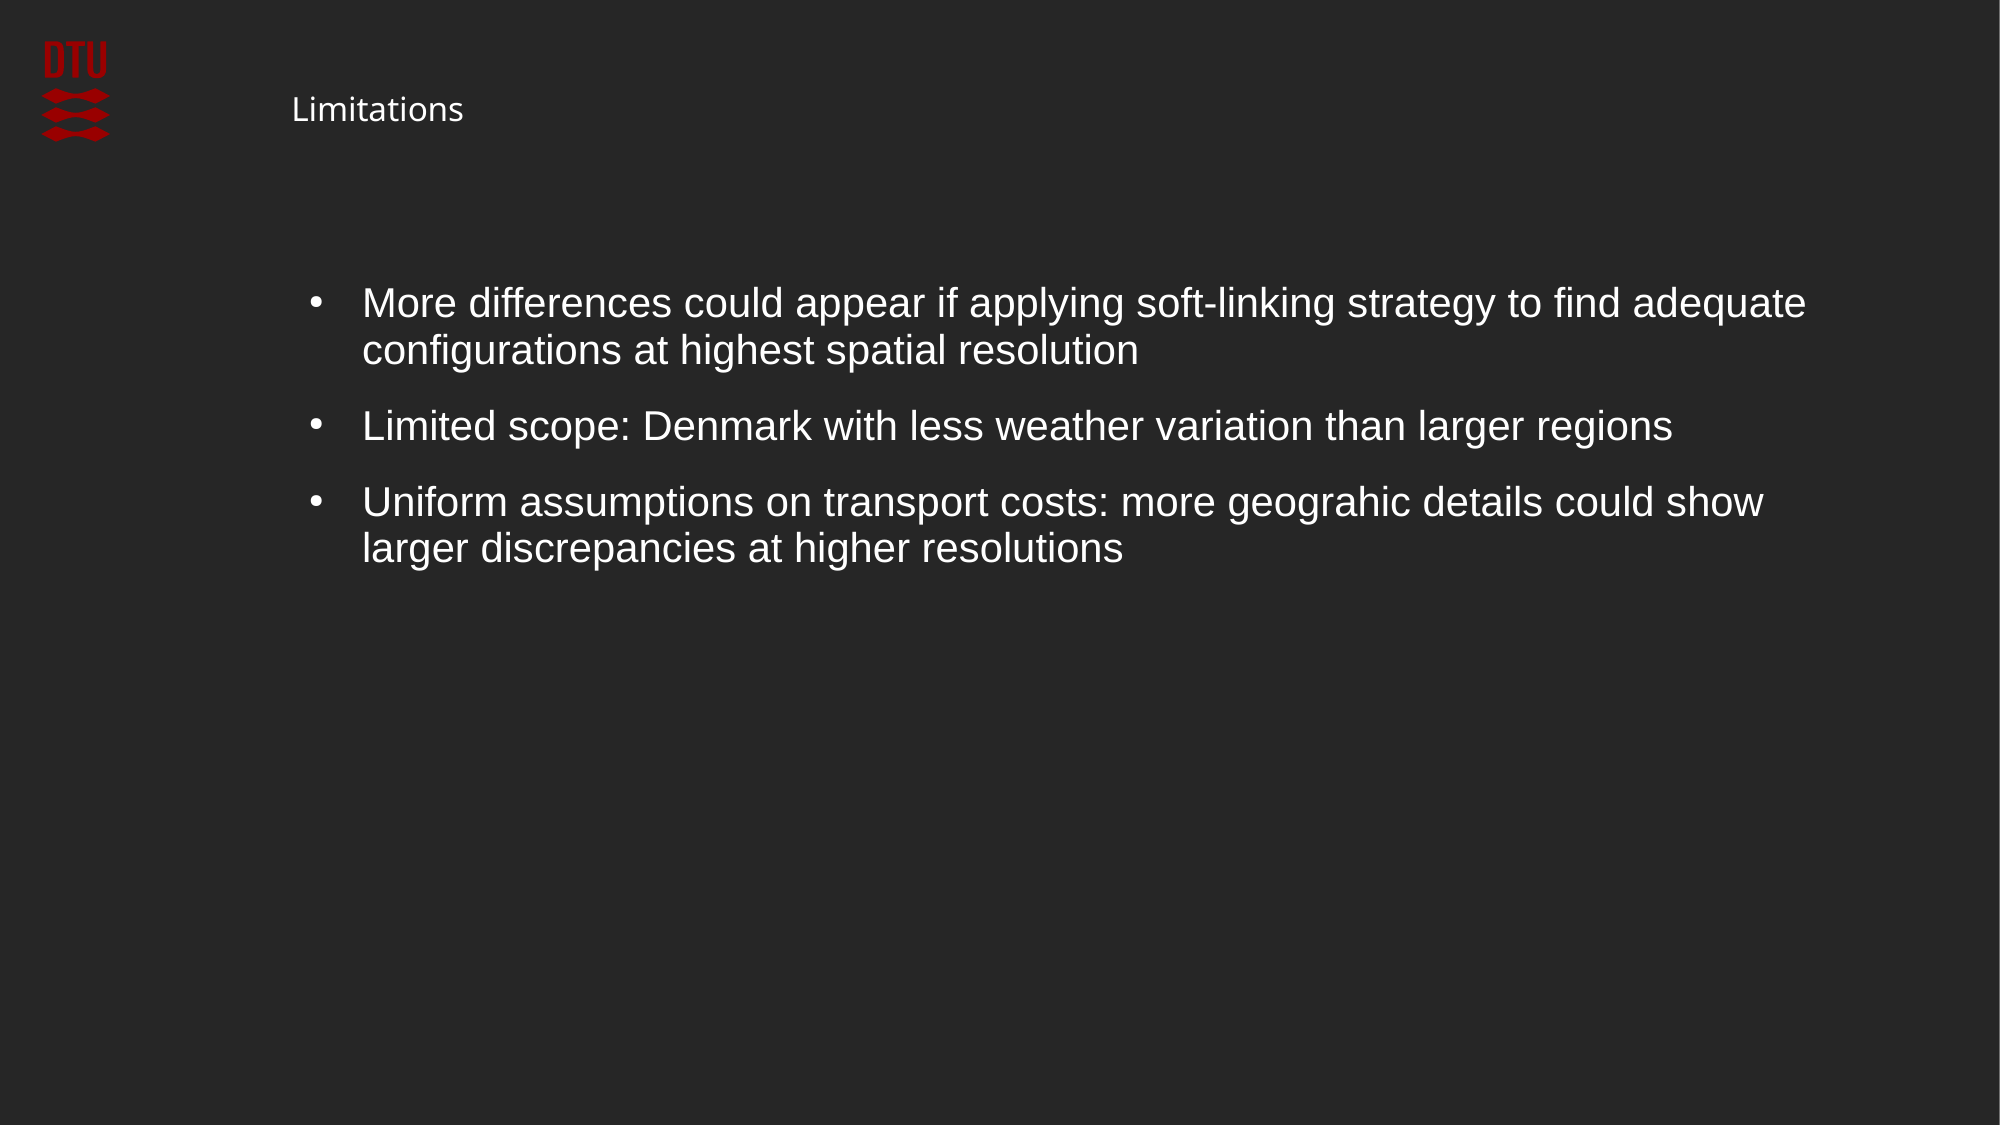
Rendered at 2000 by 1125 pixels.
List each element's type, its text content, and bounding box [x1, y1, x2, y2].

list More differences could appear if applying soft-linking strategy to find adequate configurations at highest spatial resolution Limited scope: Denmark with less weather variation than larger regions Uniform assumptions on transport costs: more geograhic details could show larger discrepancies at higher resolutions [291, 279, 1819, 1026]
title Limitations [291, 70, 1819, 148]
